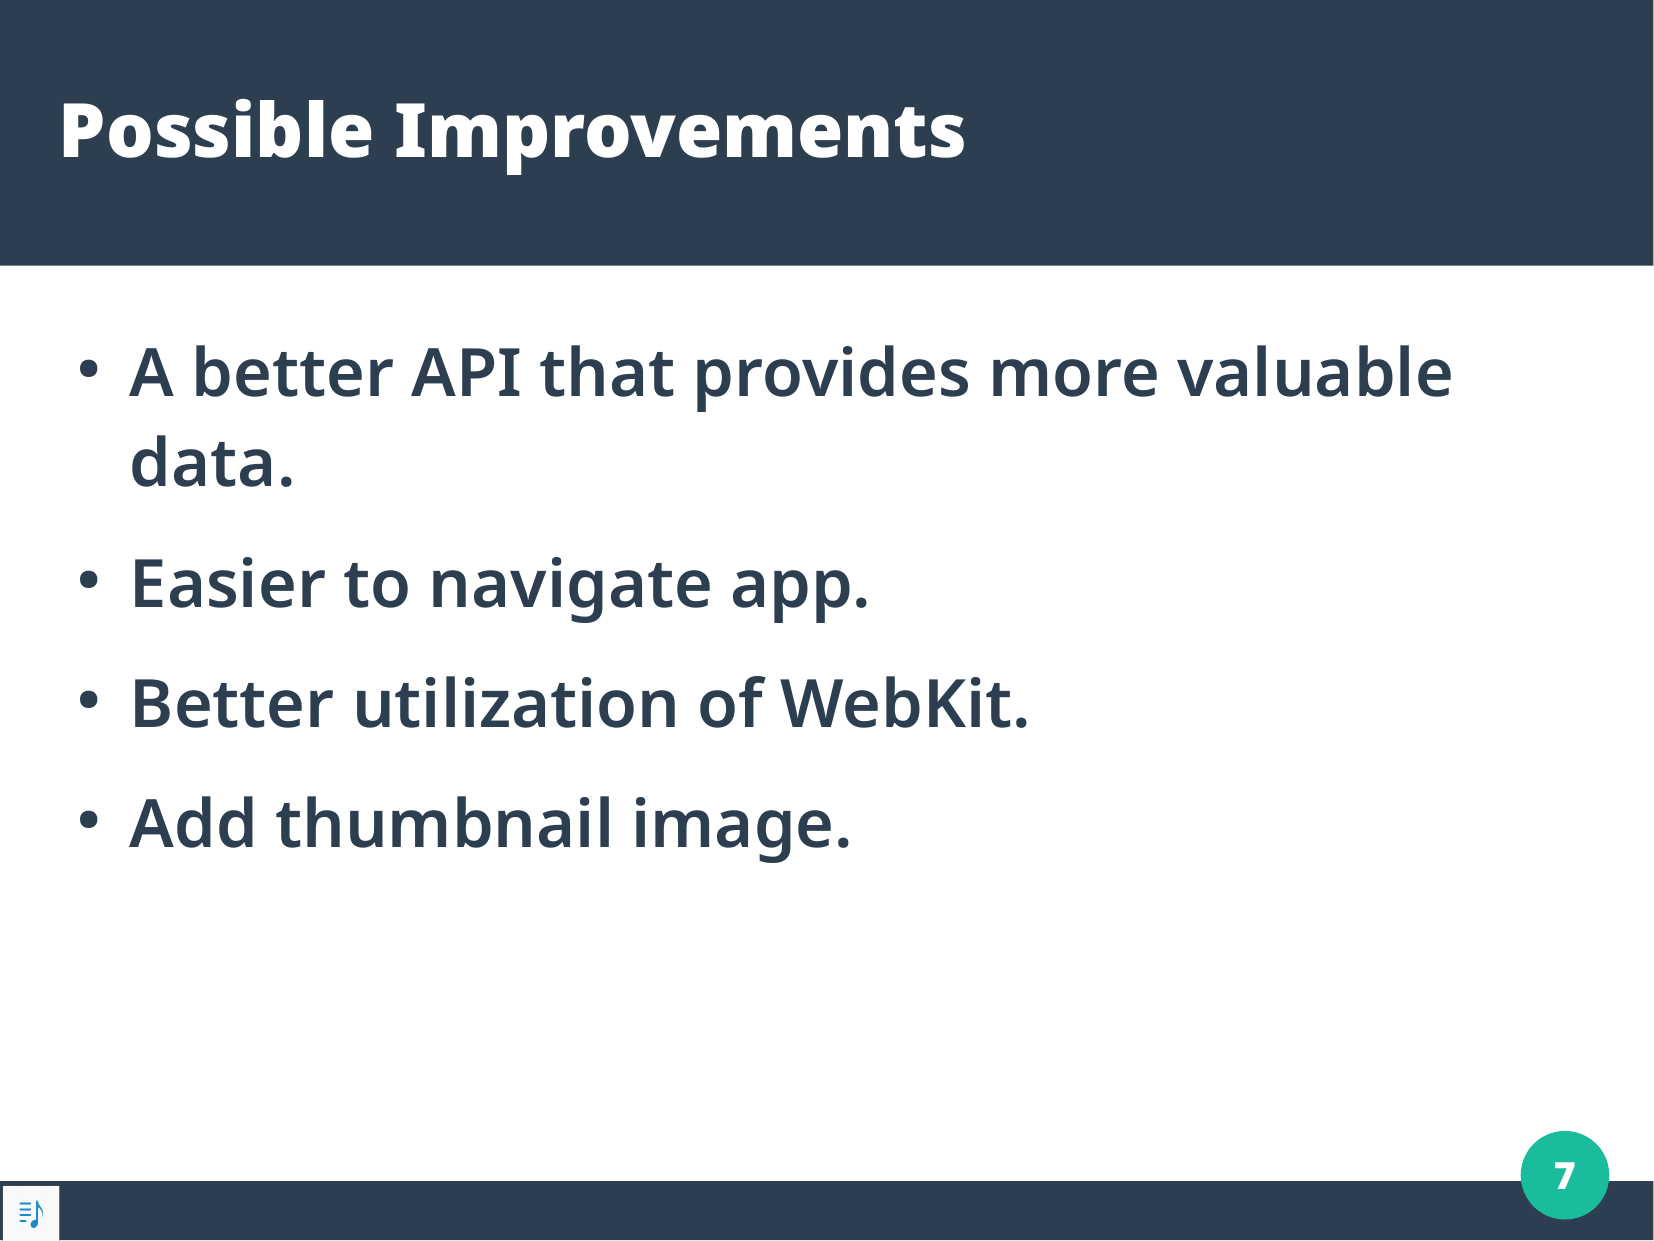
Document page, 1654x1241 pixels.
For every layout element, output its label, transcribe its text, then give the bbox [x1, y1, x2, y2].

text_box [2, 1185, 61, 1241]
title Possible Improvements [59, 49, 1595, 207]
list A better API that provides more valuable data. Easier to navigate app. Better utilization of WebKit. Add thumbnail image. [59, 324, 1595, 1152]
